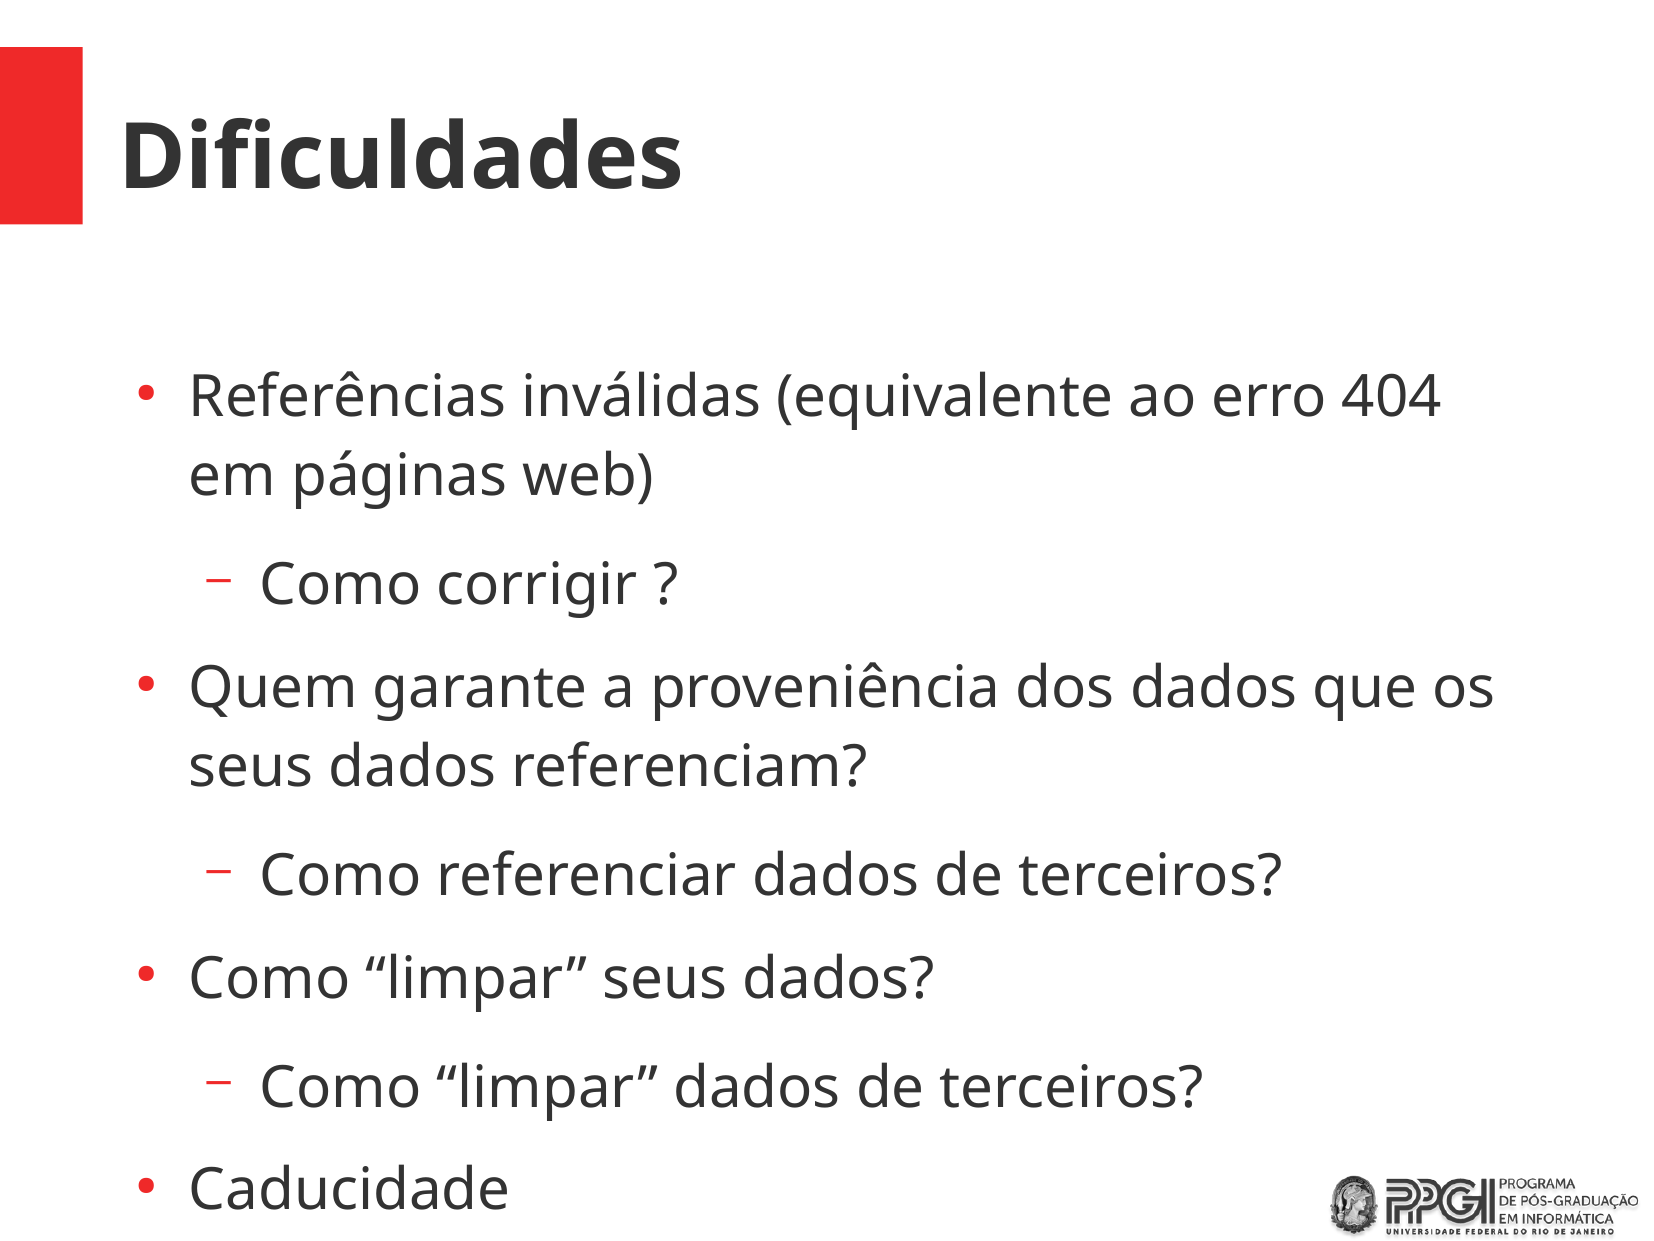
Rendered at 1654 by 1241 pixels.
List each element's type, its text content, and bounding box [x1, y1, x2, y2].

list Referências inválidas (equivalente ao erro 404 em páginas web) Como corrigir ? Quem garante a proveniência dos dados que os seus dados referenciam? Como referenciar dados de terceiros? Como “limpar” seus dados? Como “limpar” dados de terceiros? Caducidade [118, 354, 1536, 1074]
title Dificuldades [118, 49, 1571, 257]
